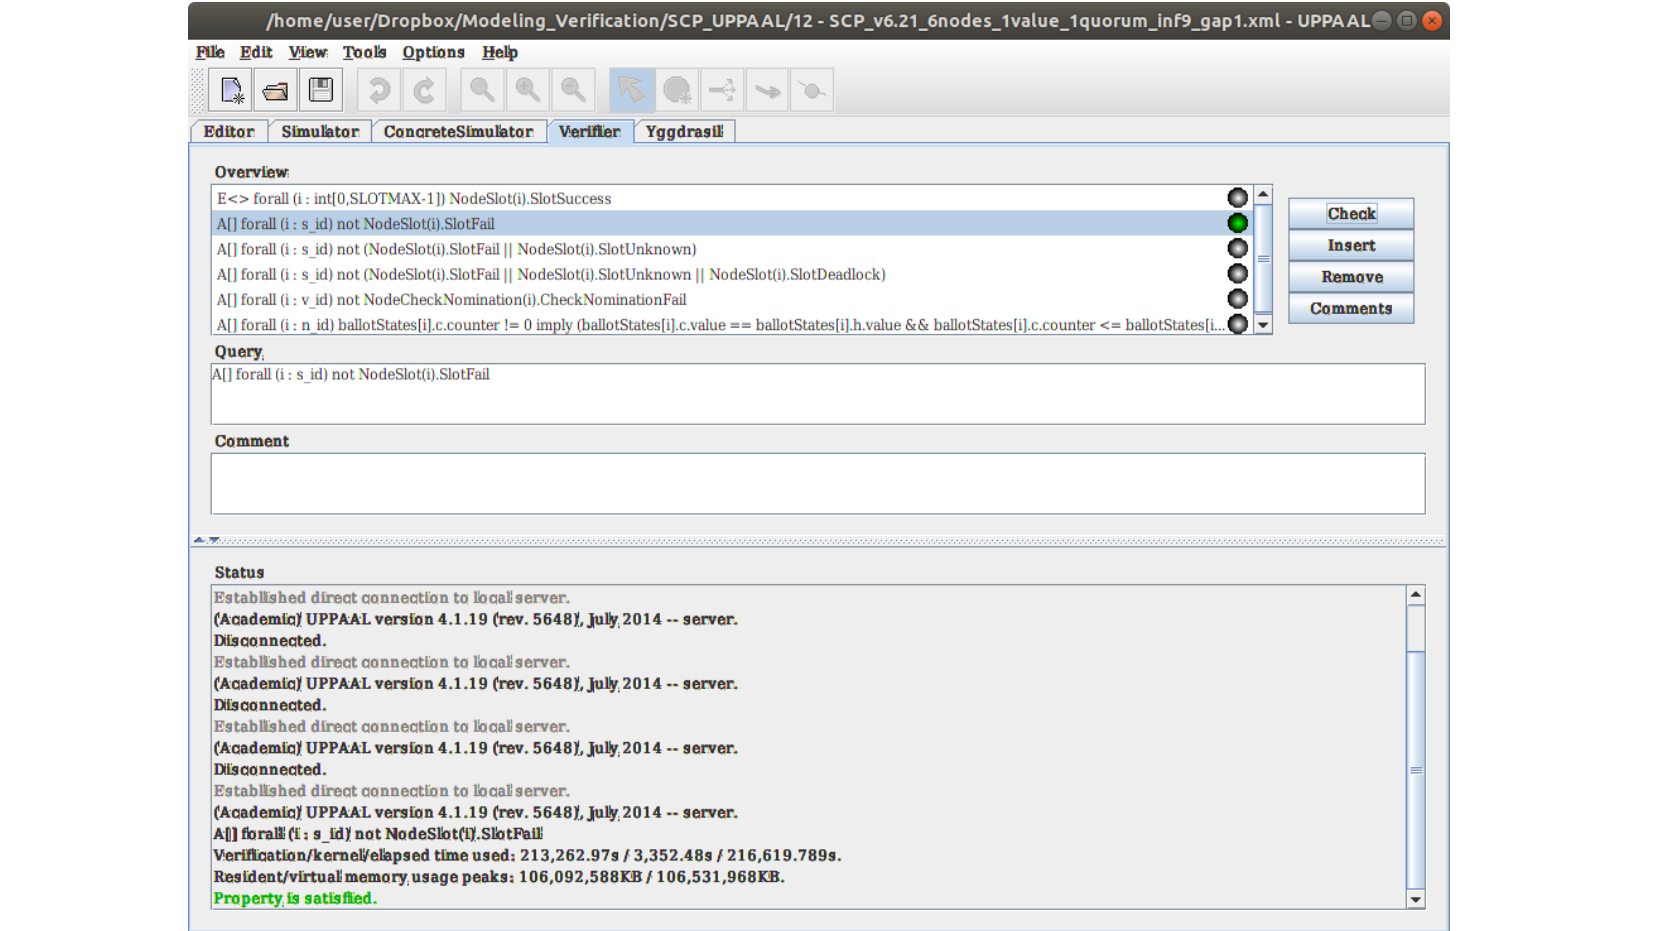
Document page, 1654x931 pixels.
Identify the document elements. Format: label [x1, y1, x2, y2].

picture [188, 2, 1450, 931]
